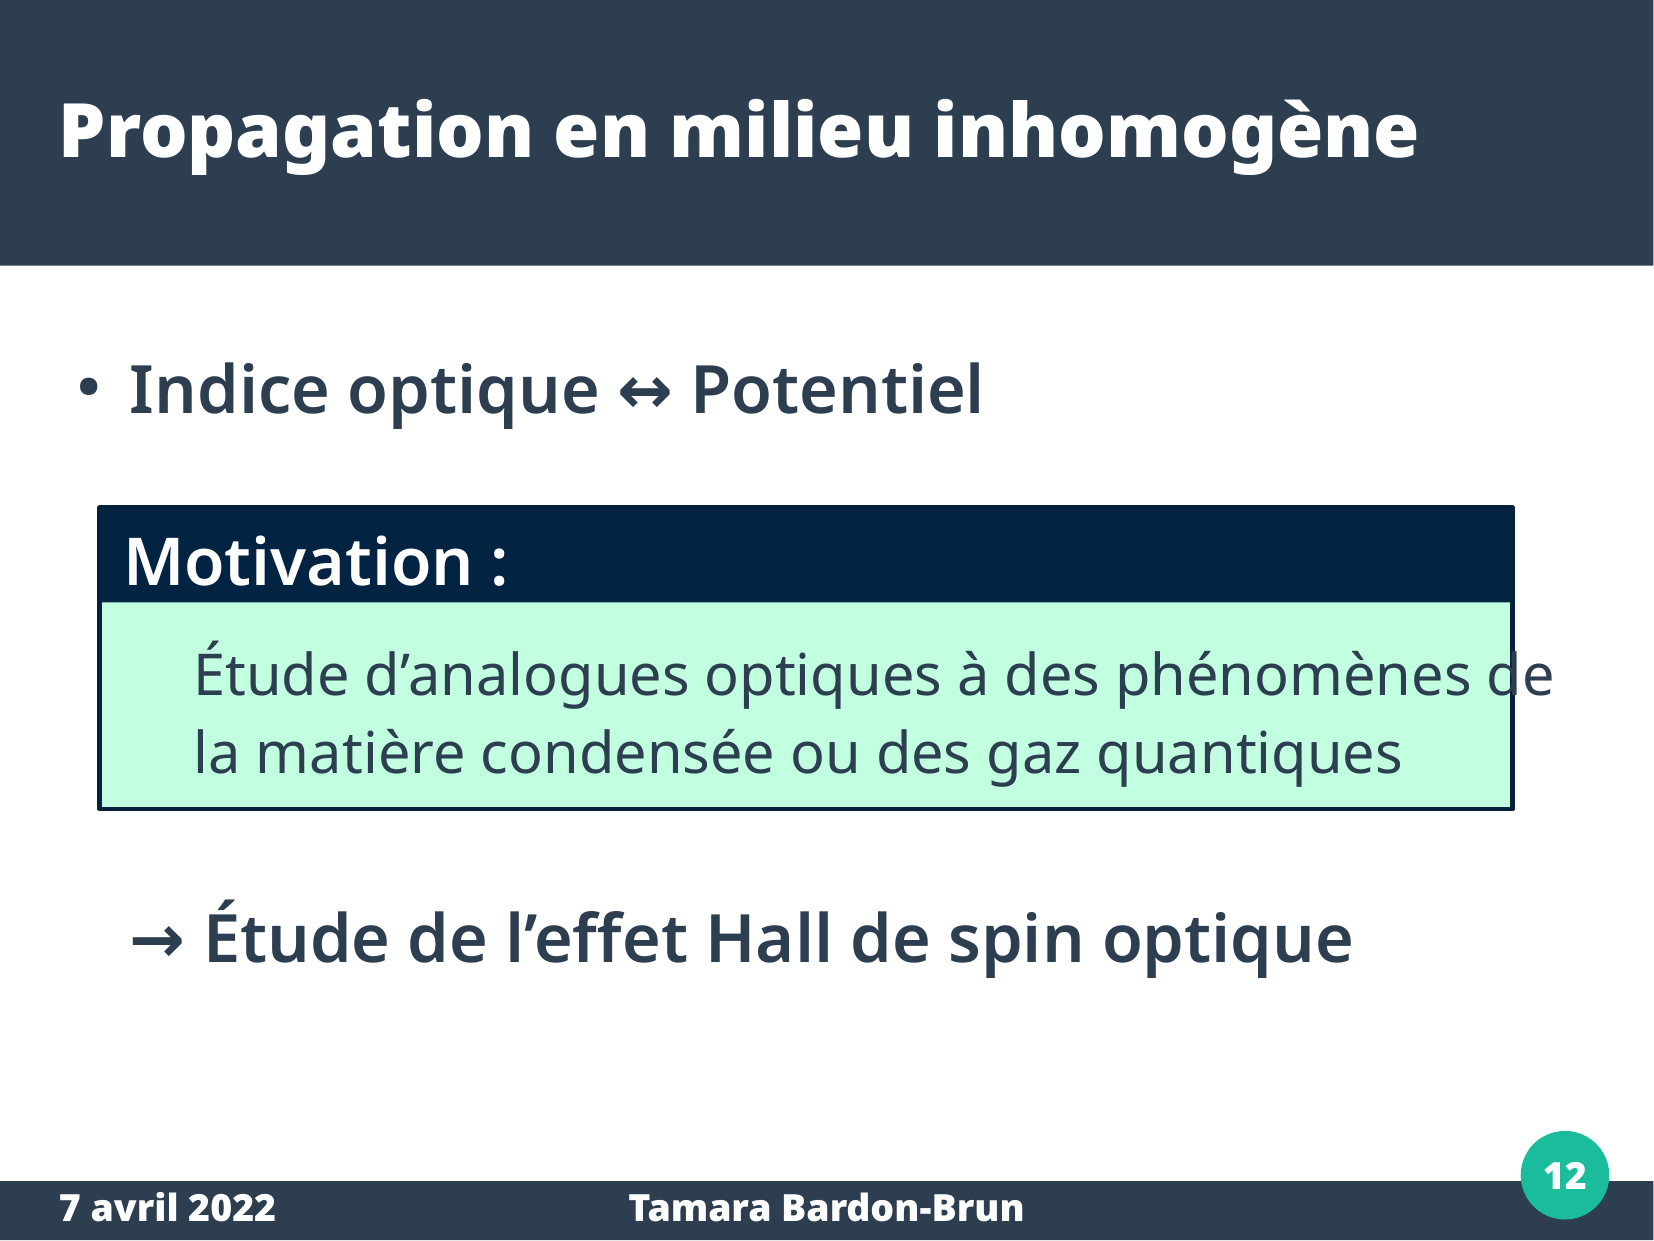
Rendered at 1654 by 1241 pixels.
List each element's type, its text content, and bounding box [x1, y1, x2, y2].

text_box [99, 792, 1513, 810]
title Propagation en milieu inhomogène [59, 49, 1595, 207]
text_box [99, 508, 1513, 514]
list Motivation : Étude d’analogues optiques à des phénomènes de la matière condensée ou des gaz quantiques [53, 514, 1560, 792]
list → Étude de l’effet Hall de spin optique [59, 891, 1595, 993]
list Indice optique ↔ Potentiel [59, 342, 1595, 632]
